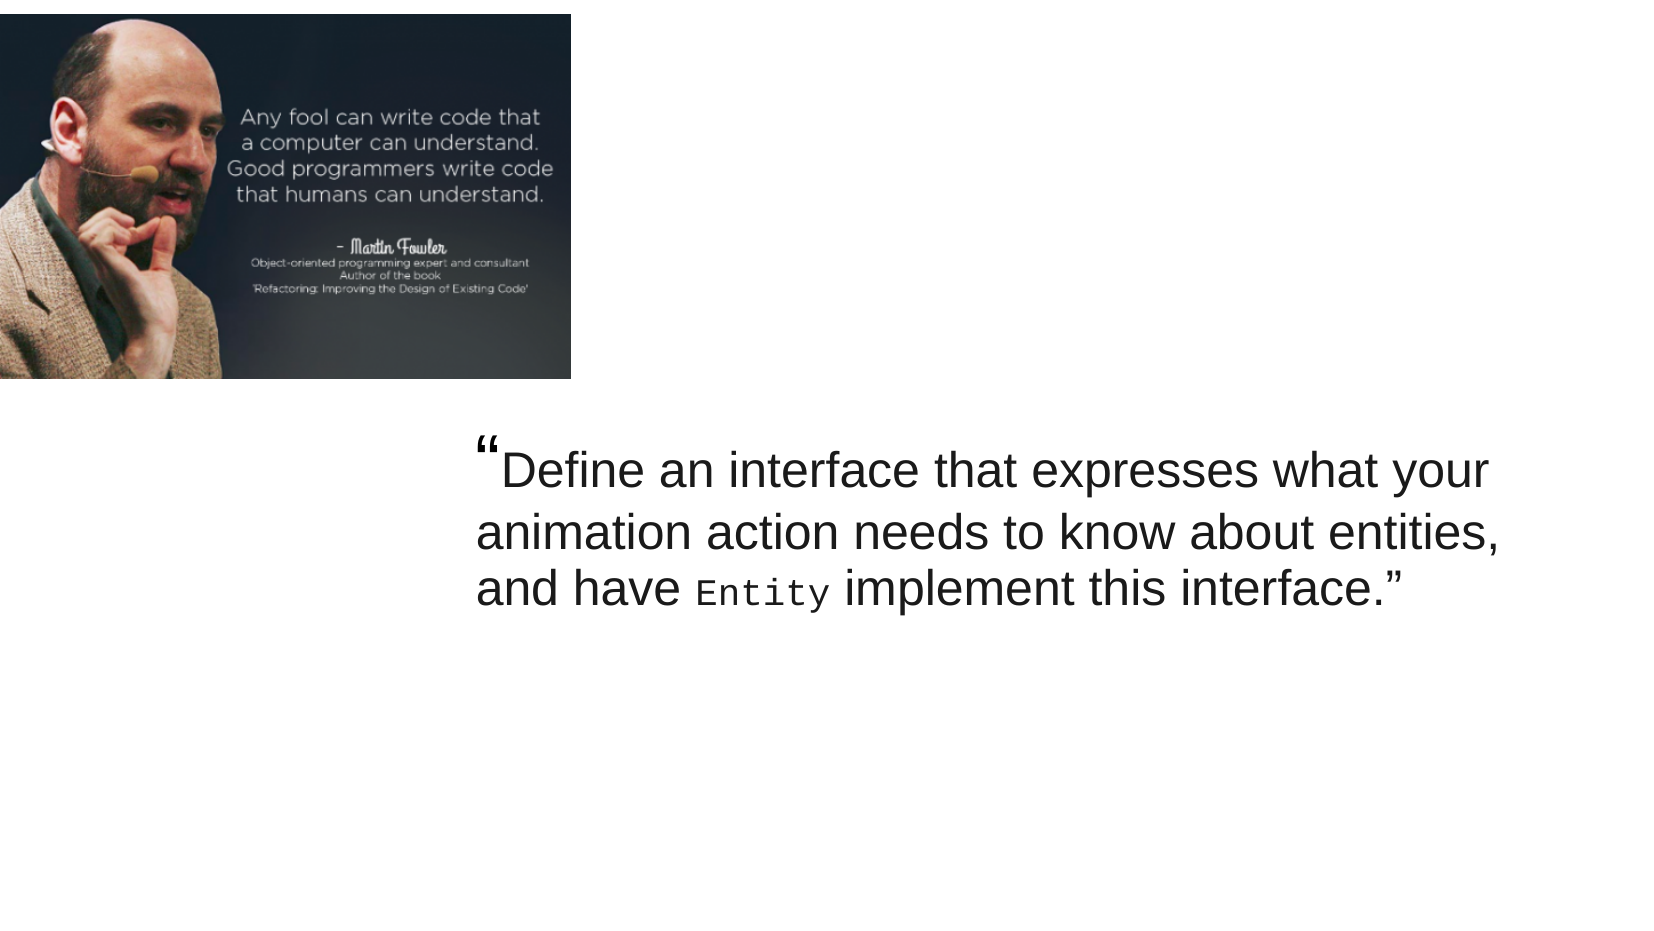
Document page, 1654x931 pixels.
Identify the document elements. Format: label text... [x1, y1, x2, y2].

picture [0, 14, 571, 379]
list “Define an interface that expresses what your animation action needs to know about entities, and have Entity implement this interface.” [405, 420, 1591, 901]
